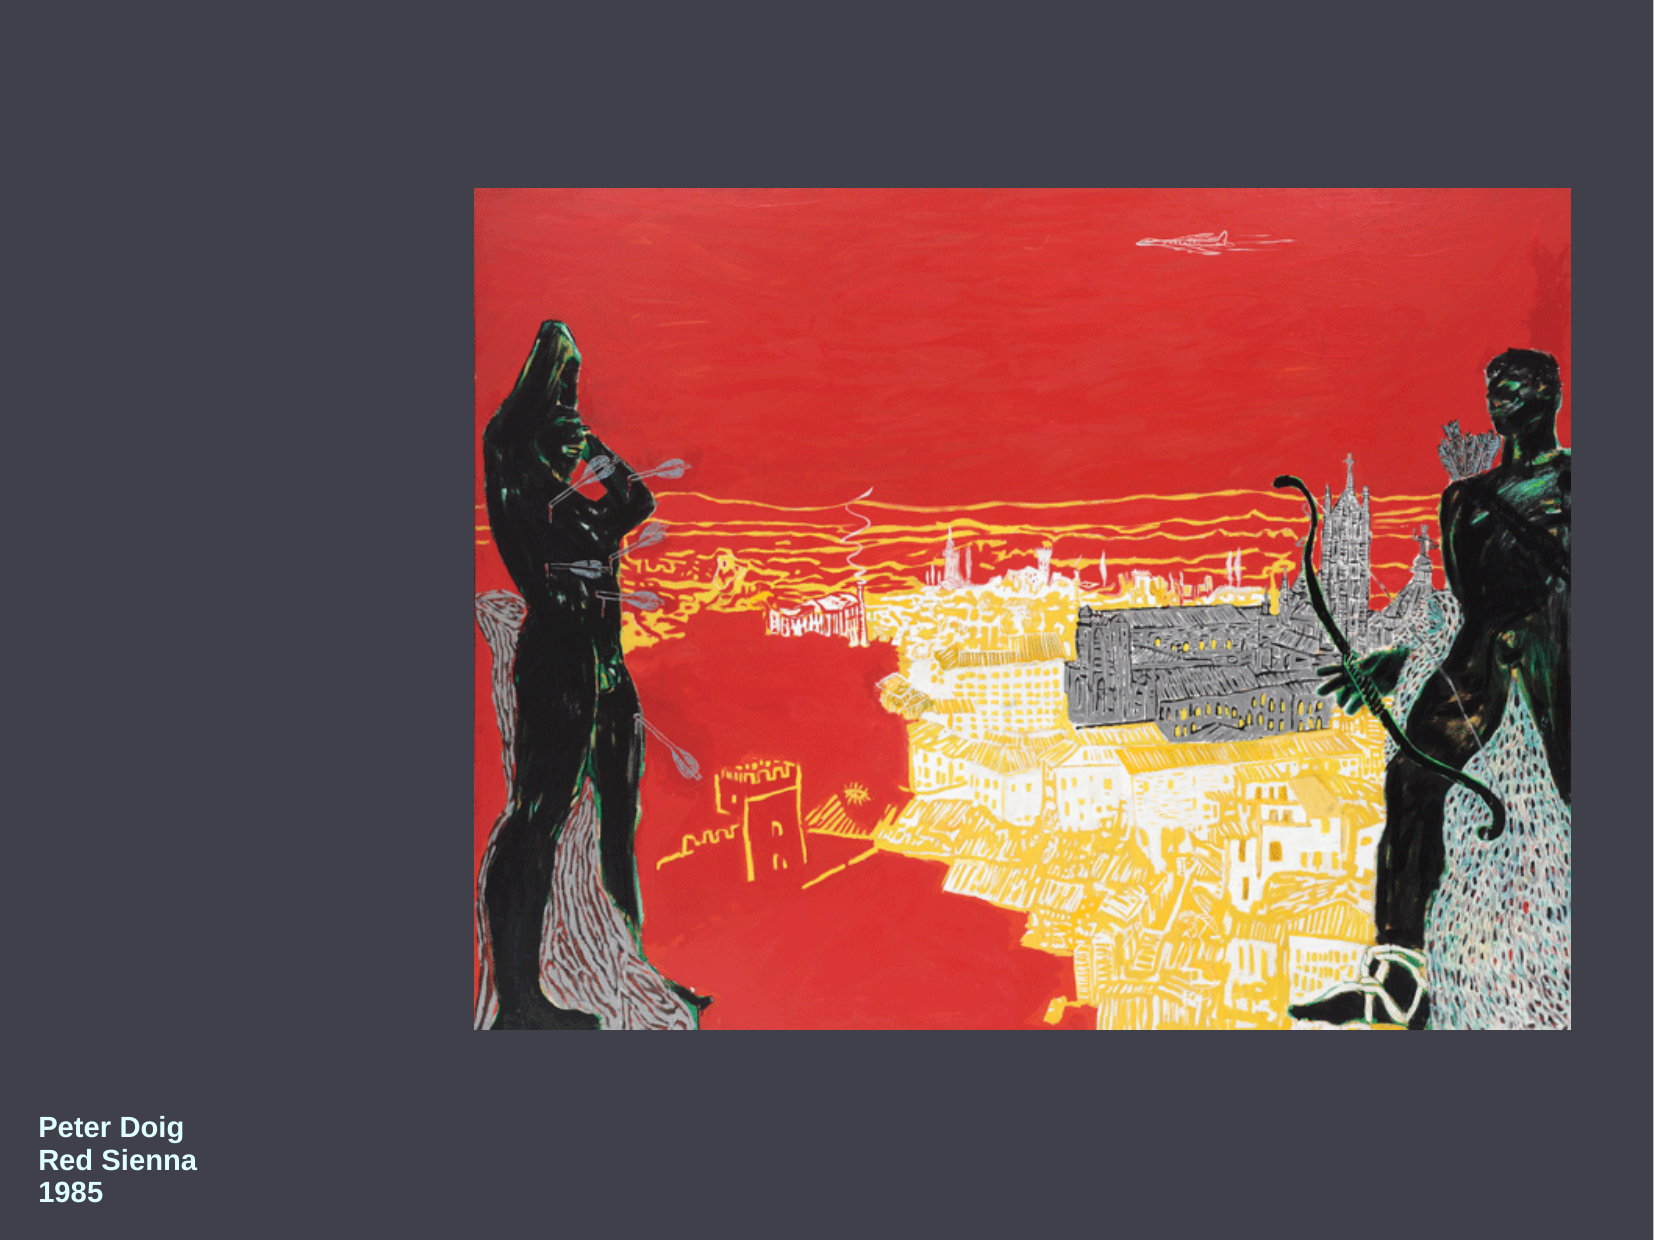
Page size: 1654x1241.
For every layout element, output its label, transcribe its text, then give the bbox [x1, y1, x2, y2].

text_box Peter Doig Red Sienna 1985 [23, 1103, 1288, 1217]
picture [474, 188, 1571, 1030]
